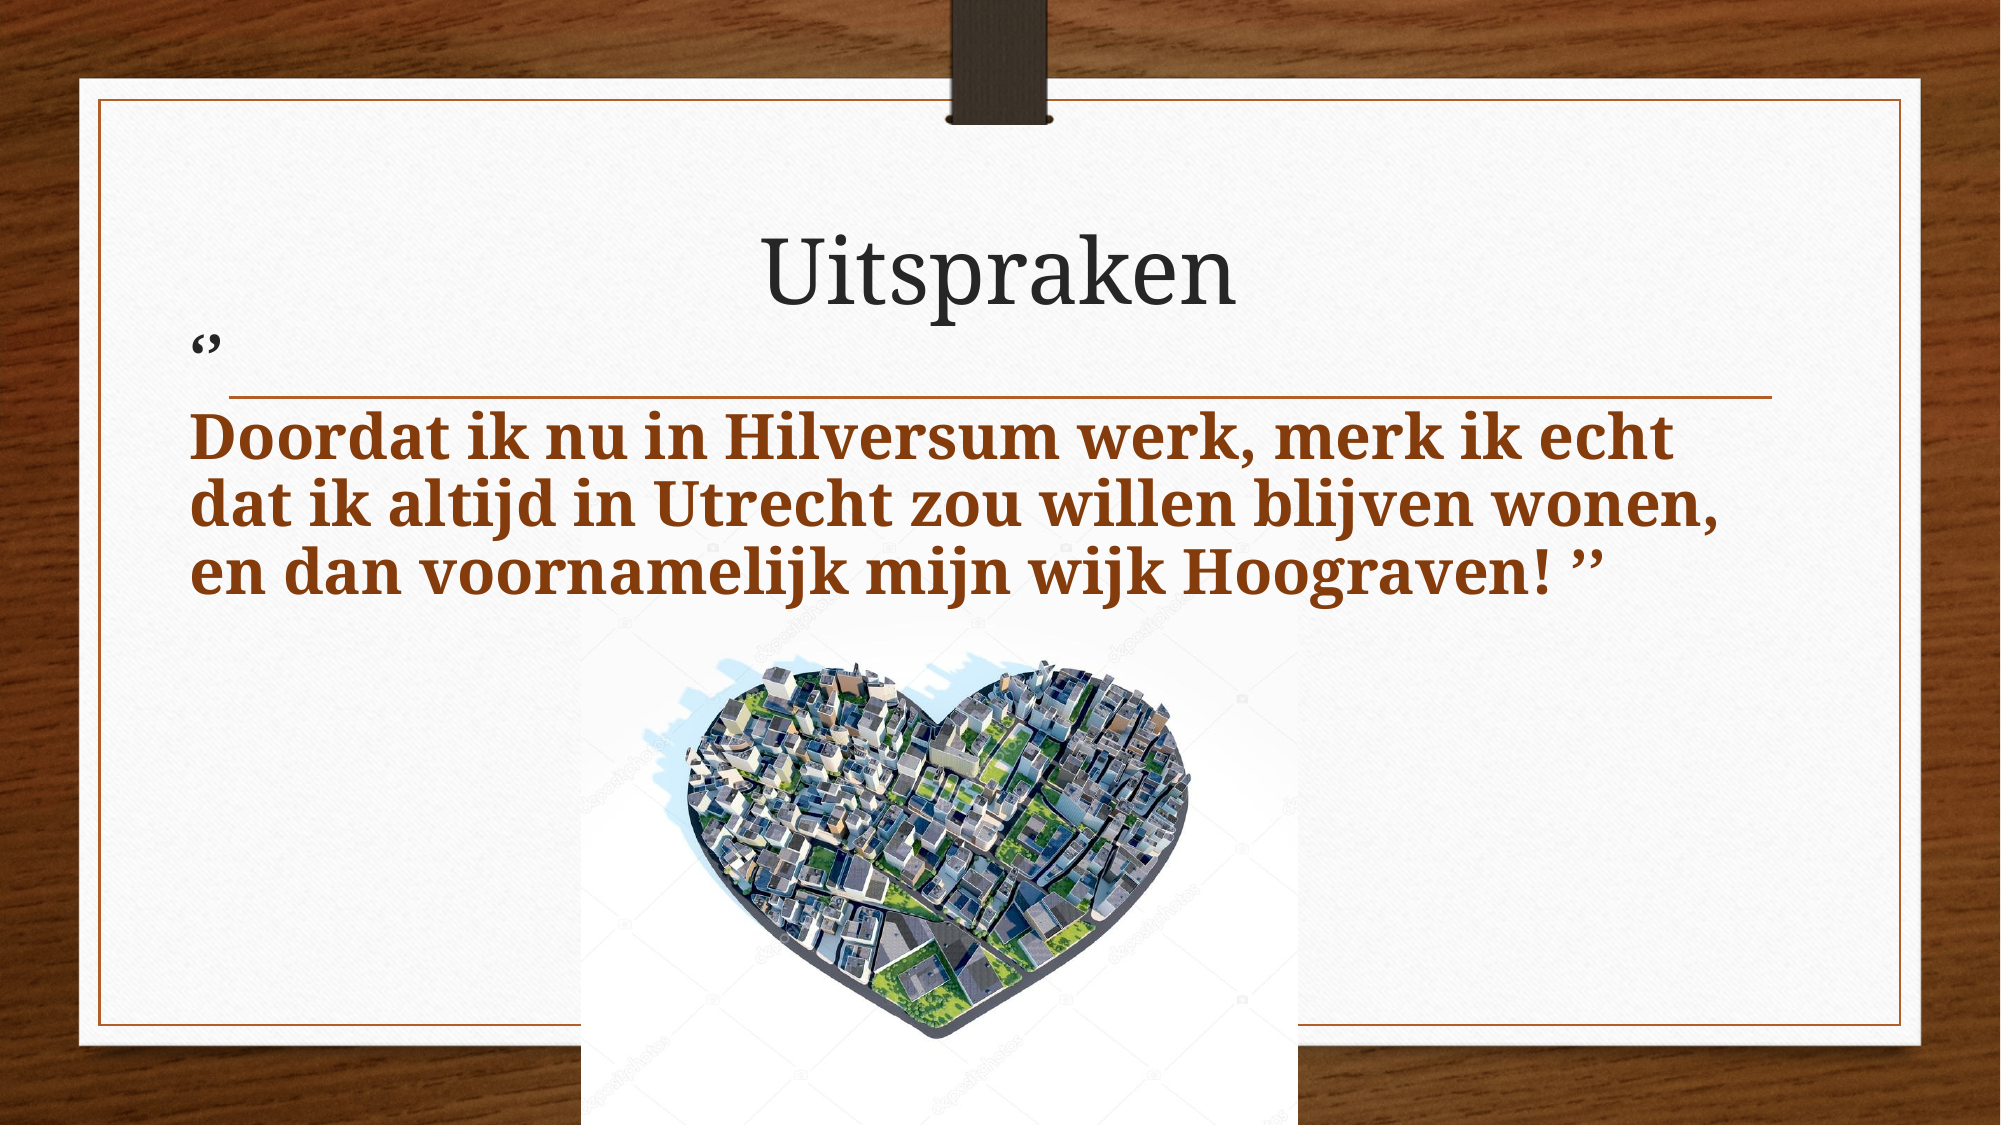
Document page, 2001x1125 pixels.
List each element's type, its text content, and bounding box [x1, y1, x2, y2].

list ‘’ Doordat ik nu in Hilversum werk, merk ik echt dat ik altijd in Utrecht zou willen blijven wonen, en dan voornamelijk mijn wijk Hoograven! ’’ [174, 318, 1762, 664]
title Uitspraken [212, 161, 1788, 376]
picture [581, 664, 1298, 1125]
